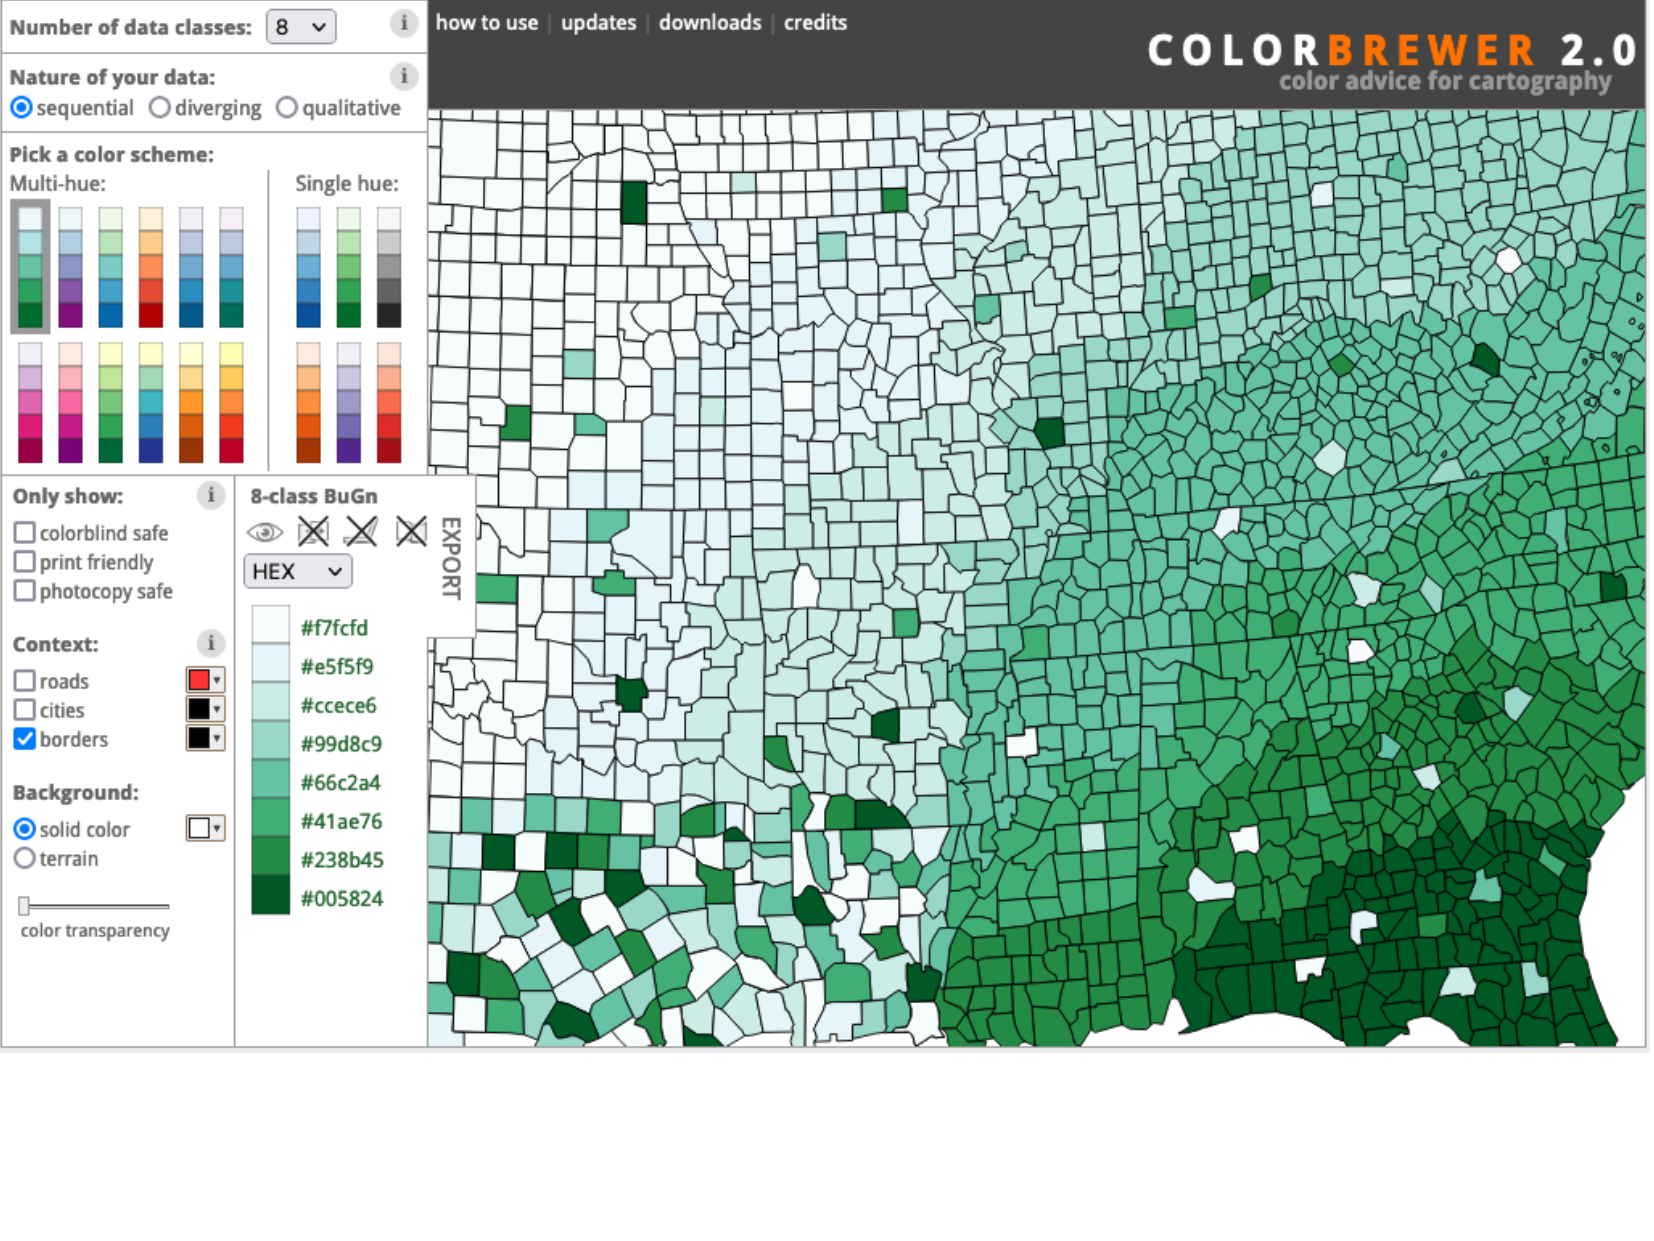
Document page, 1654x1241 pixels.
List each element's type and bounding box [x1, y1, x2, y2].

picture [0, 0, 1650, 1053]
